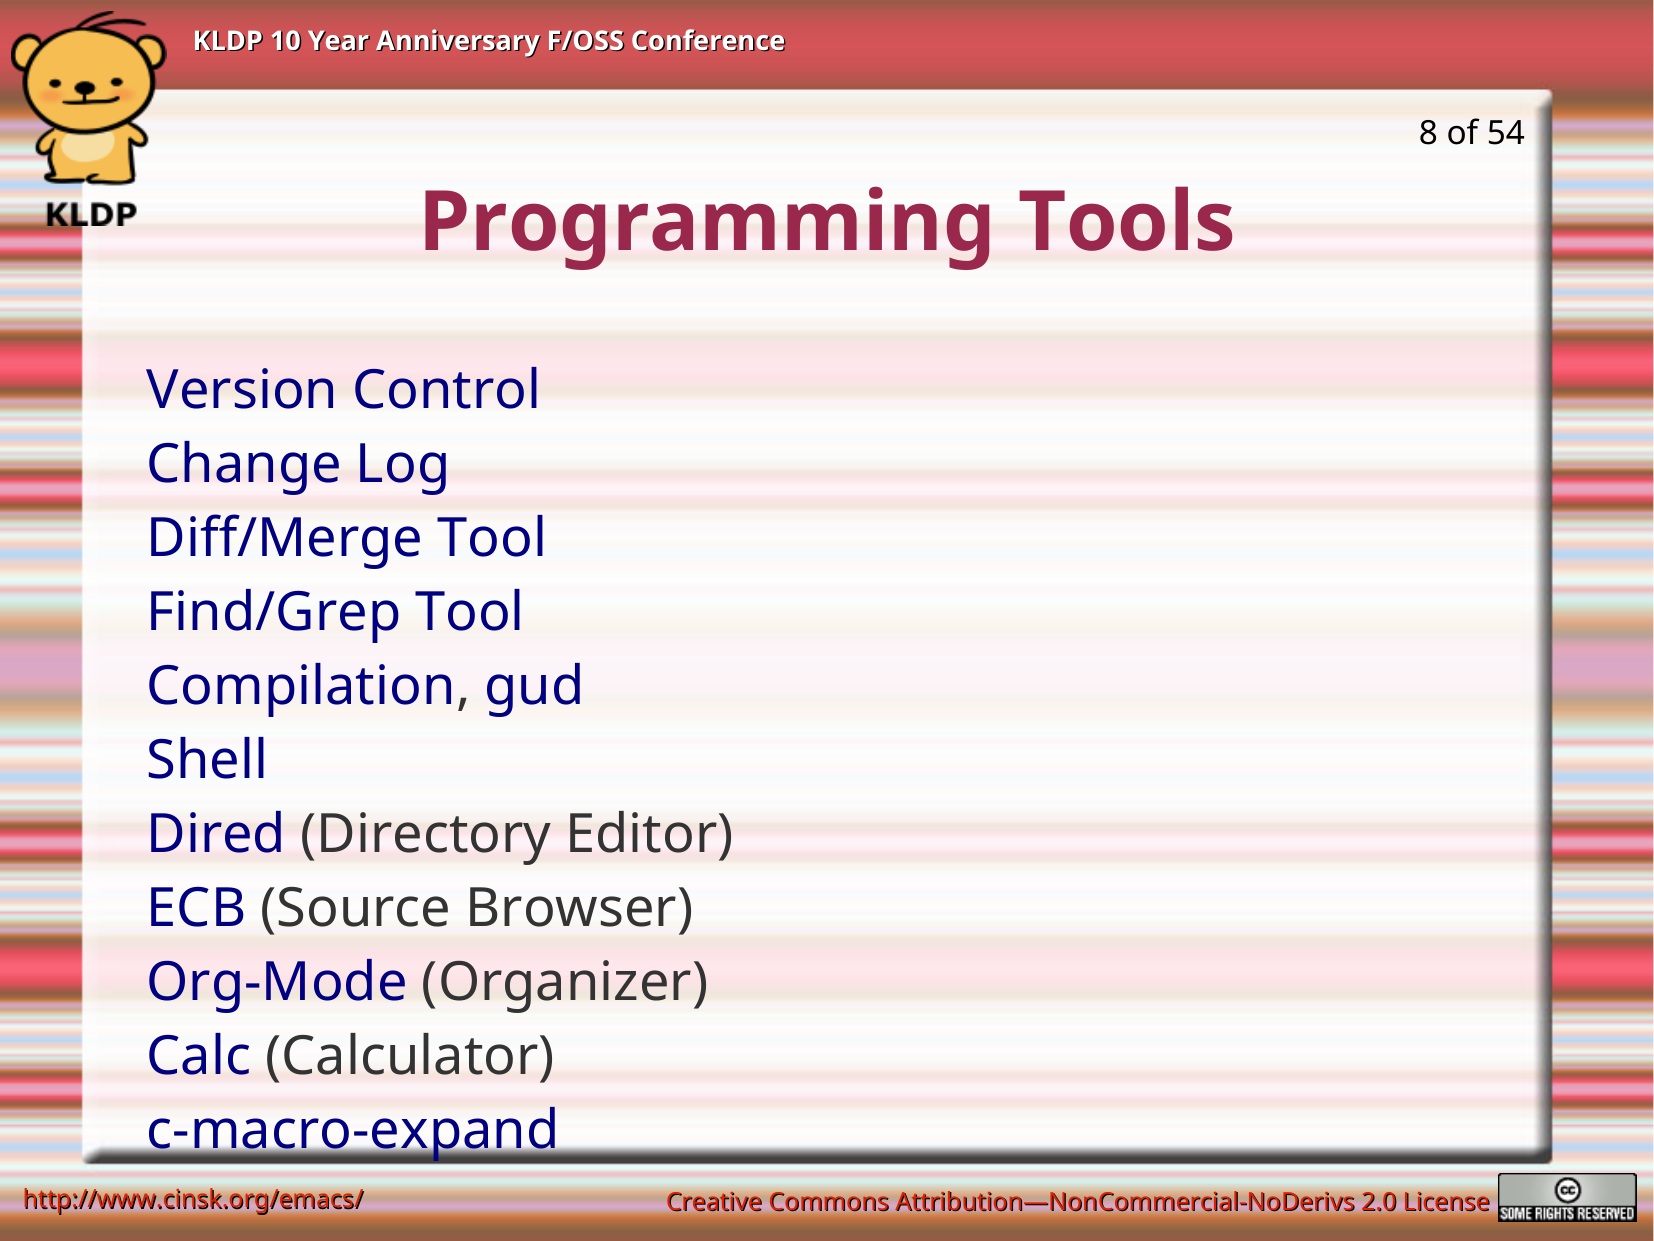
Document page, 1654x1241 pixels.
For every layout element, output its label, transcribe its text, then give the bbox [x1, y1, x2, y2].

title Programming Tools [121, 114, 1534, 322]
picture [0, 0, 1654, 1241]
list Version Control Change Log Diff/Merge Tool Find/Grep Tool Compilation, gud Shell Dired (Directory Editor) ECB (Source Browser) Org-Mode (Organizer) Calc (Calculator) c-macro-expand [134, 350, 1516, 1133]
